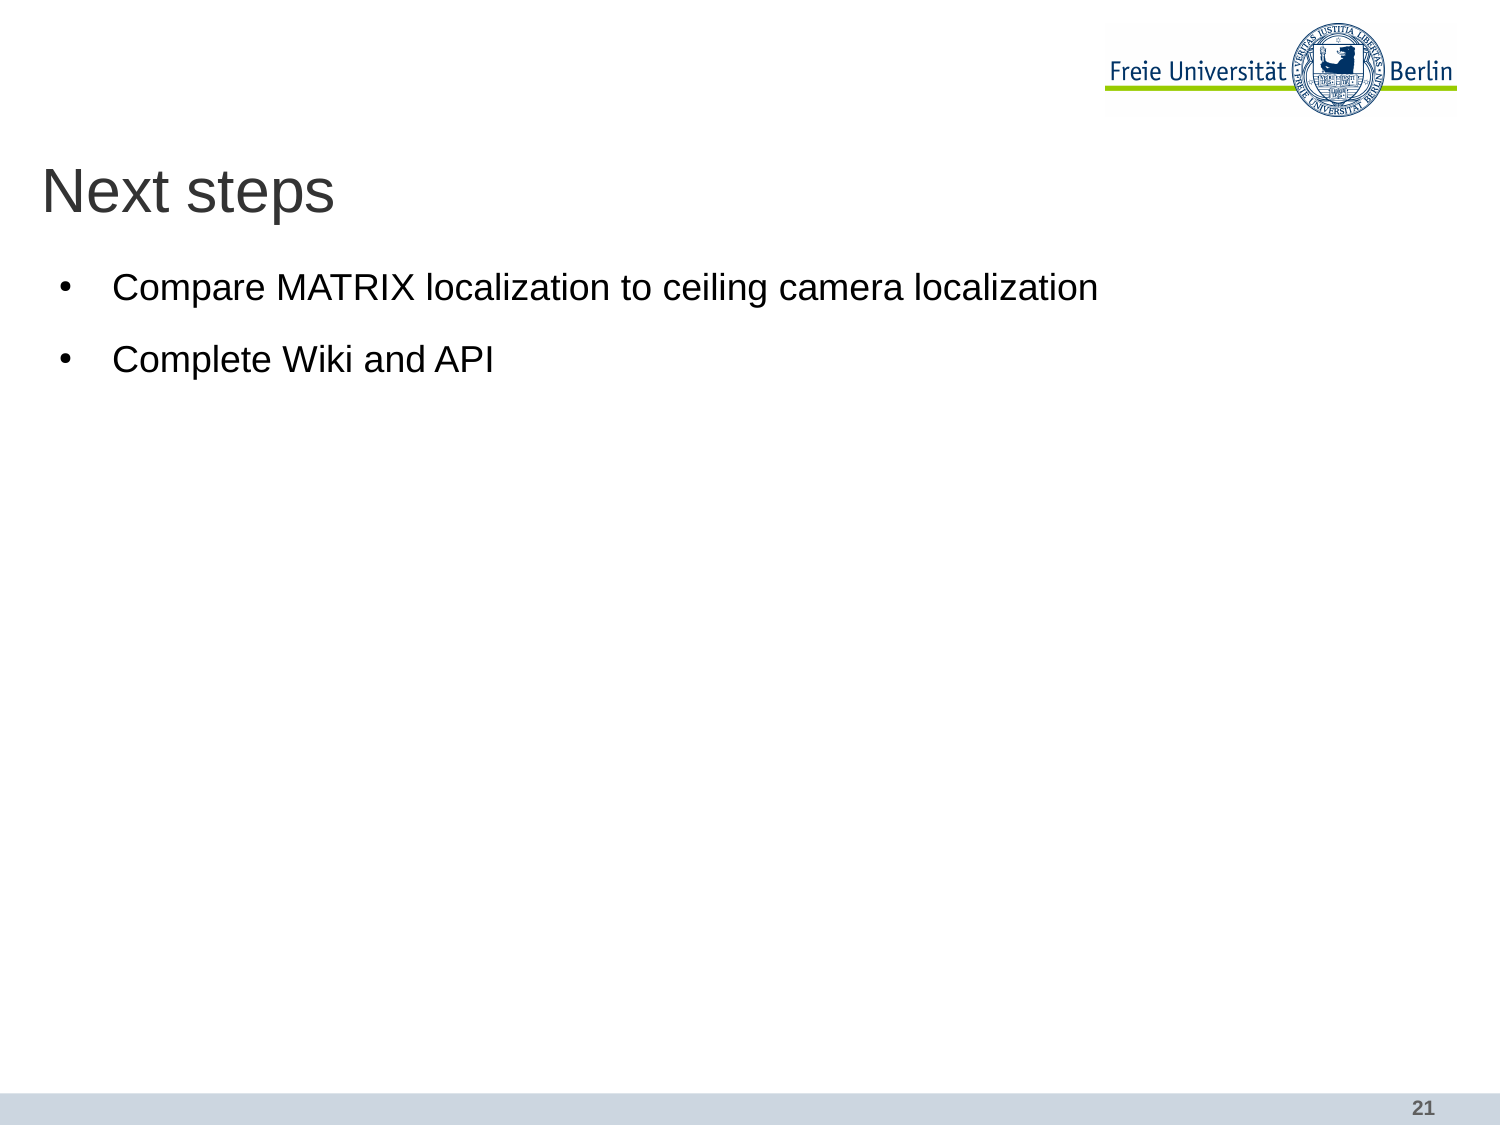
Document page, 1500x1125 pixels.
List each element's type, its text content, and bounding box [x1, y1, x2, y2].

list Compare MATRIX localization to ceiling camera localization Complete Wiki and API [41, 265, 1459, 1064]
title Next steps [41, 155, 1459, 226]
picture [1105, 23, 1457, 117]
